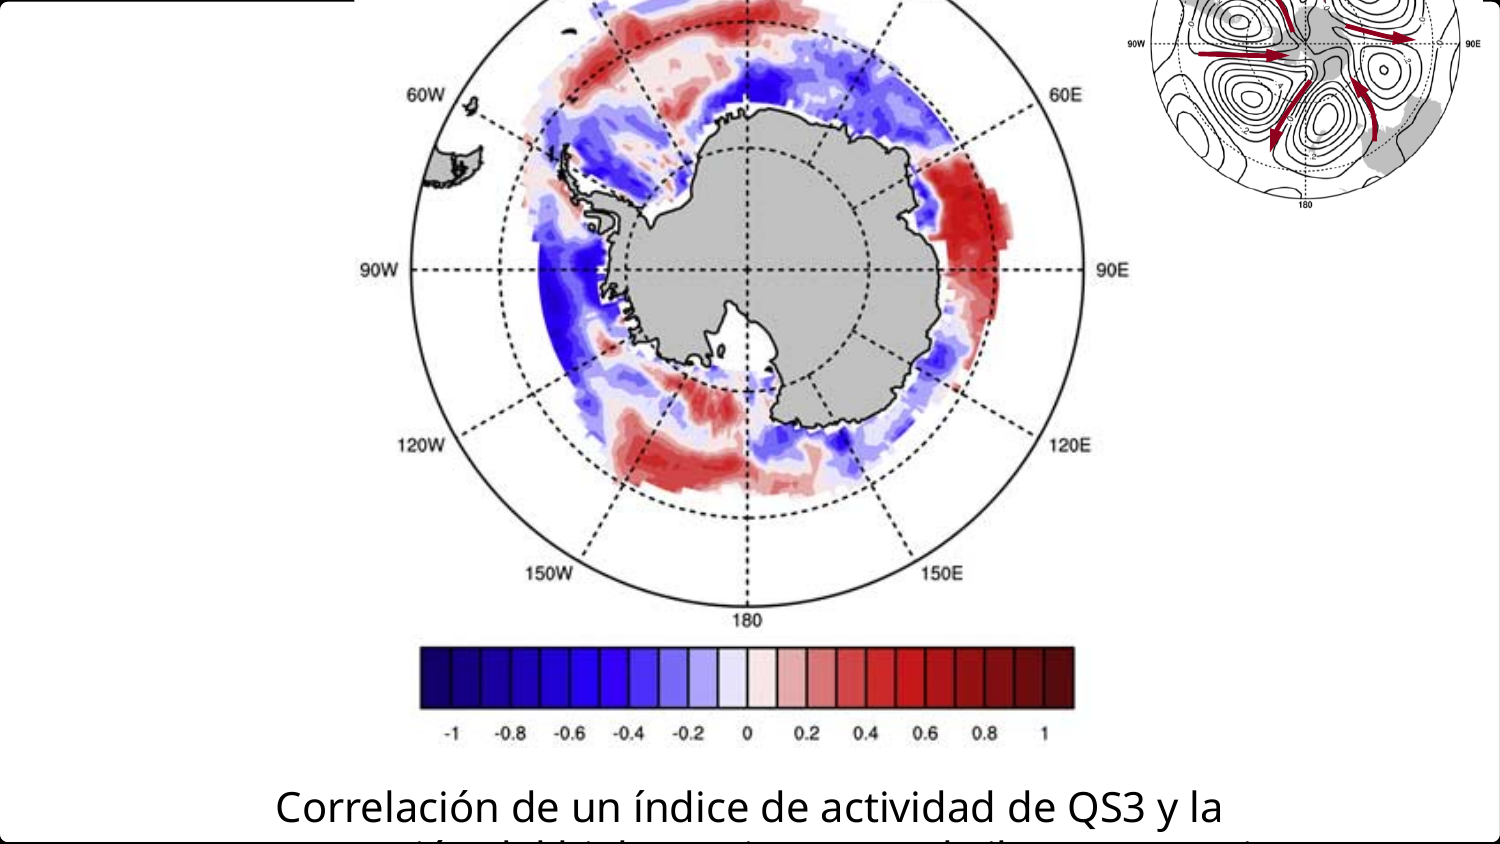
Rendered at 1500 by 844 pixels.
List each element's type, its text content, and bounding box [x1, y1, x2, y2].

text_box Correlación de un índice de actividad de QS3 y la concentración del hielo marino para Abril, Mayo y Junio. [150, 773, 1350, 844]
picture [354, 0, 1483, 748]
